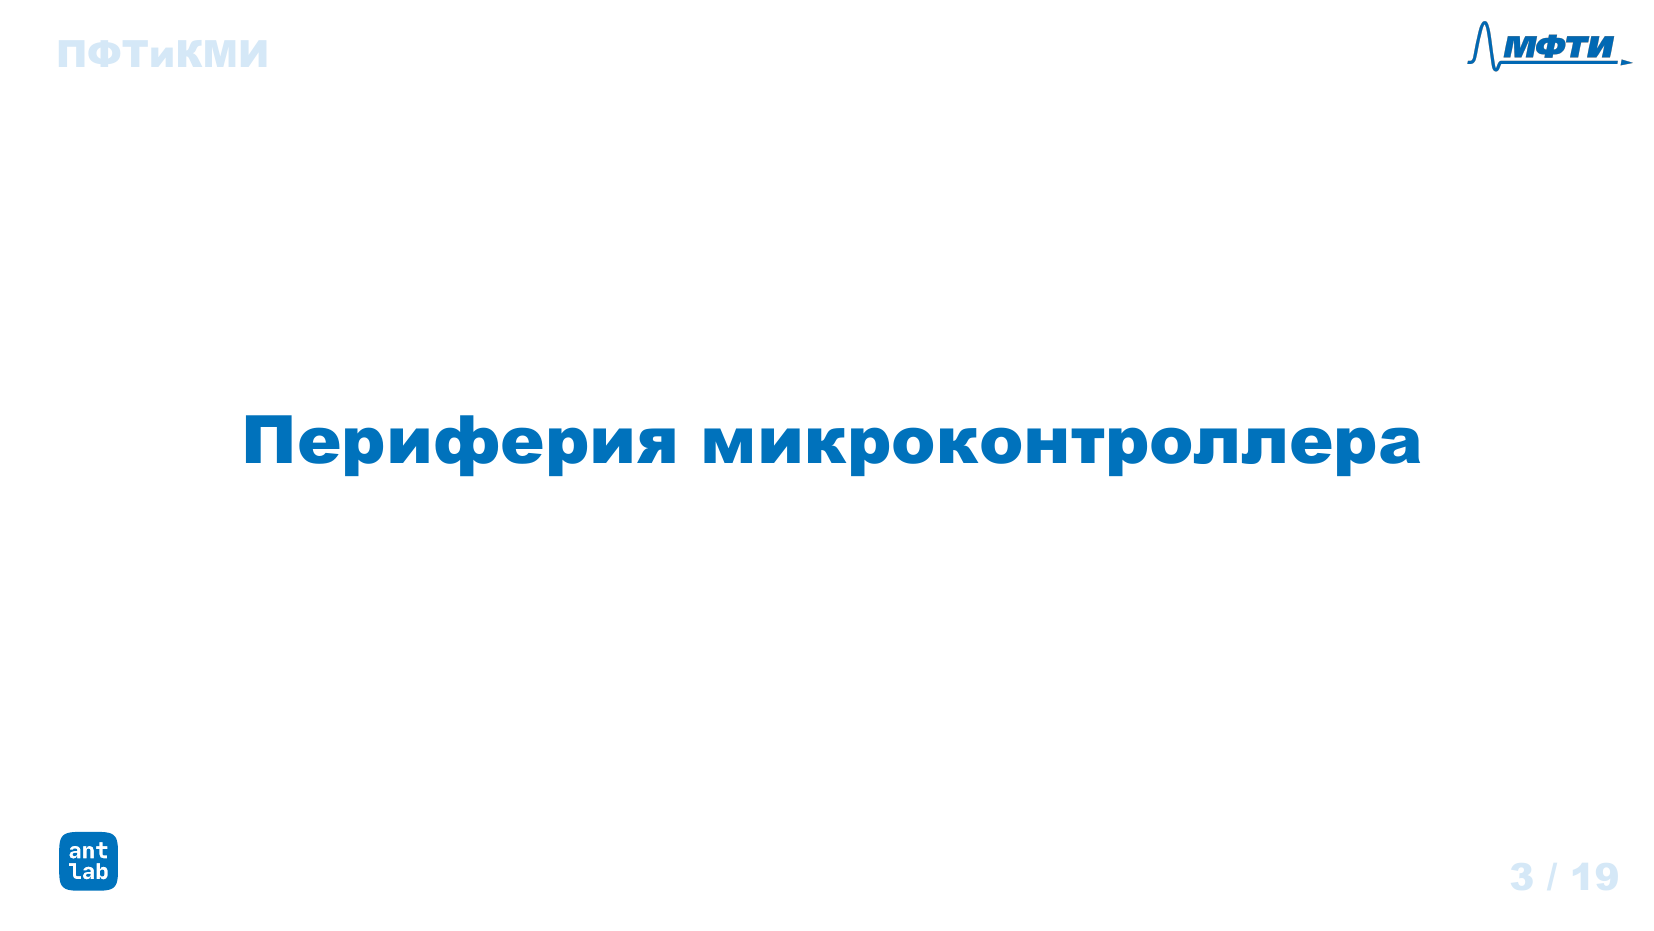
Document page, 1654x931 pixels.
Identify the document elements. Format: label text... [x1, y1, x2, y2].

picture [1446, 0, 1654, 93]
title Периферия микроконтроллера [88, 342, 1577, 532]
